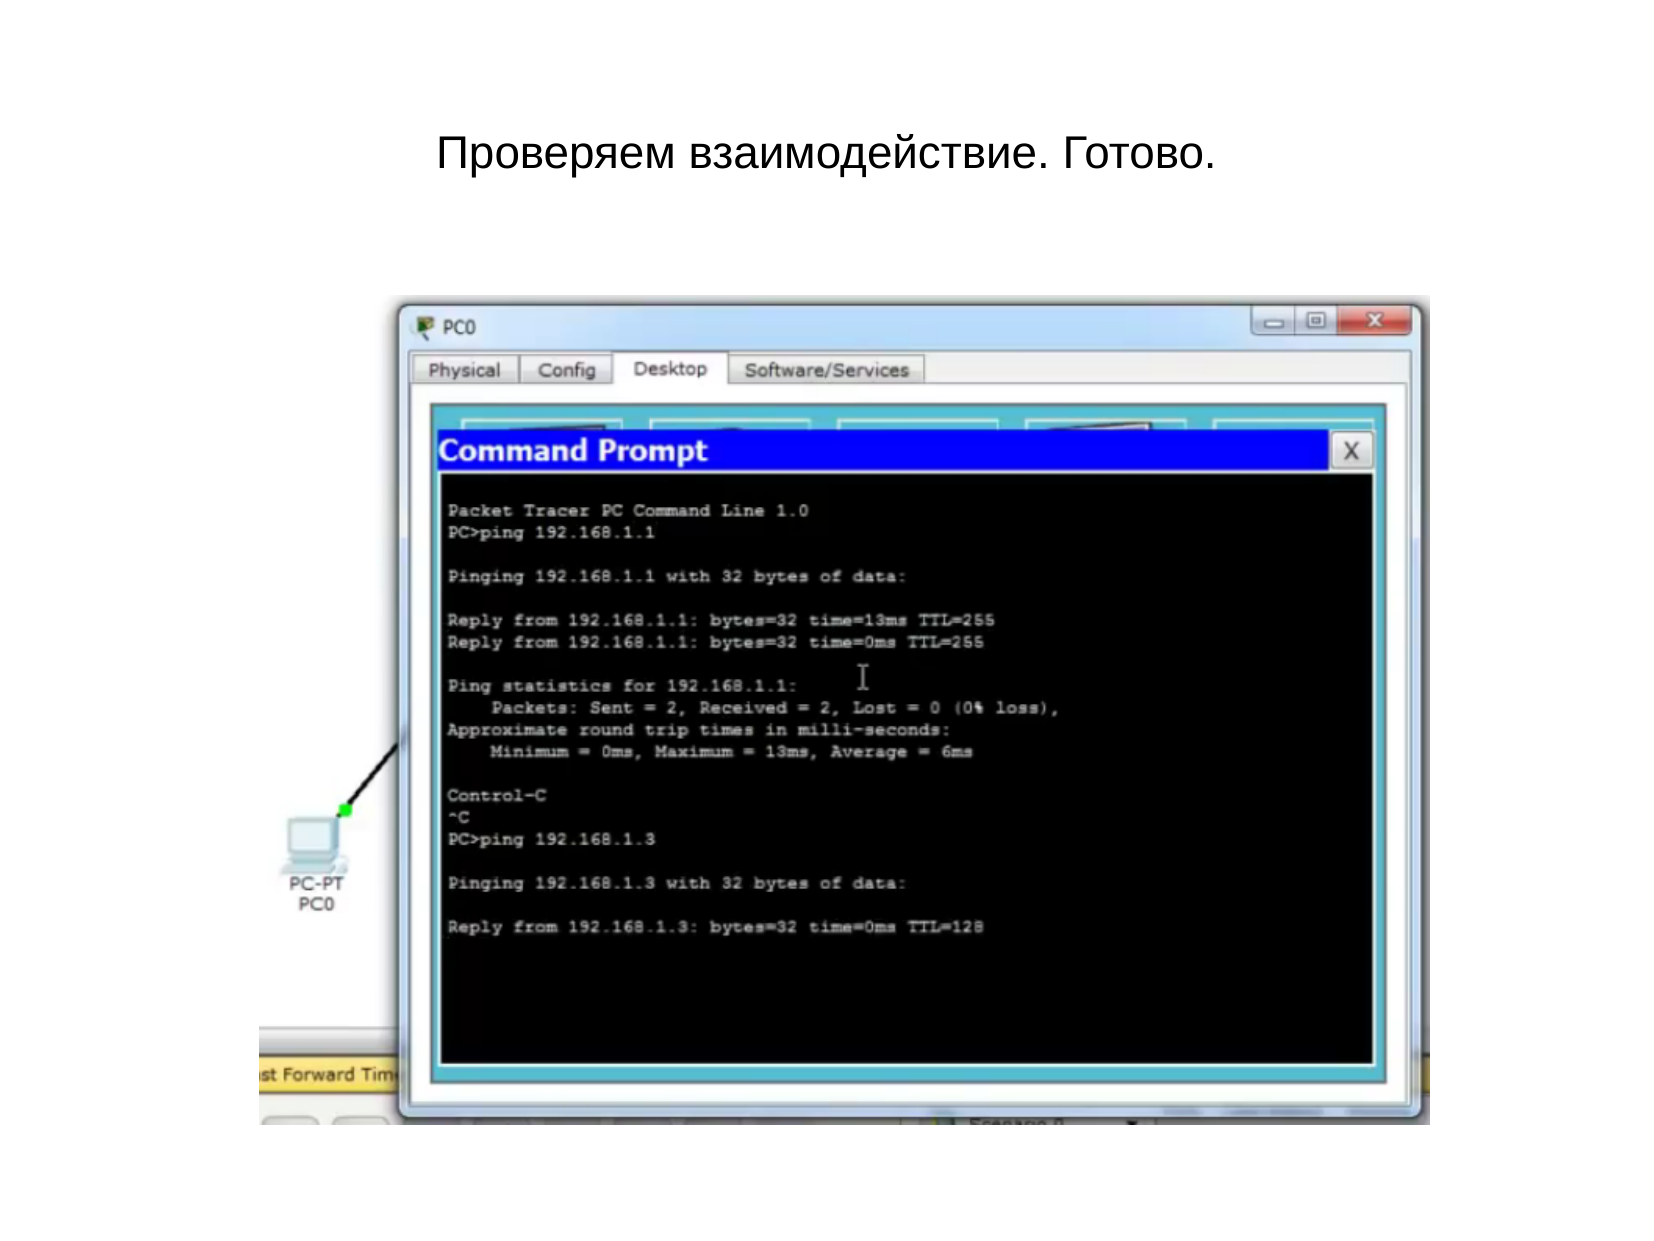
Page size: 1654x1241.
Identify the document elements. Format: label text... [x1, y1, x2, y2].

title Проверяем взаимодействие. Готово. [82, 49, 1571, 257]
picture [259, 295, 1430, 1125]
